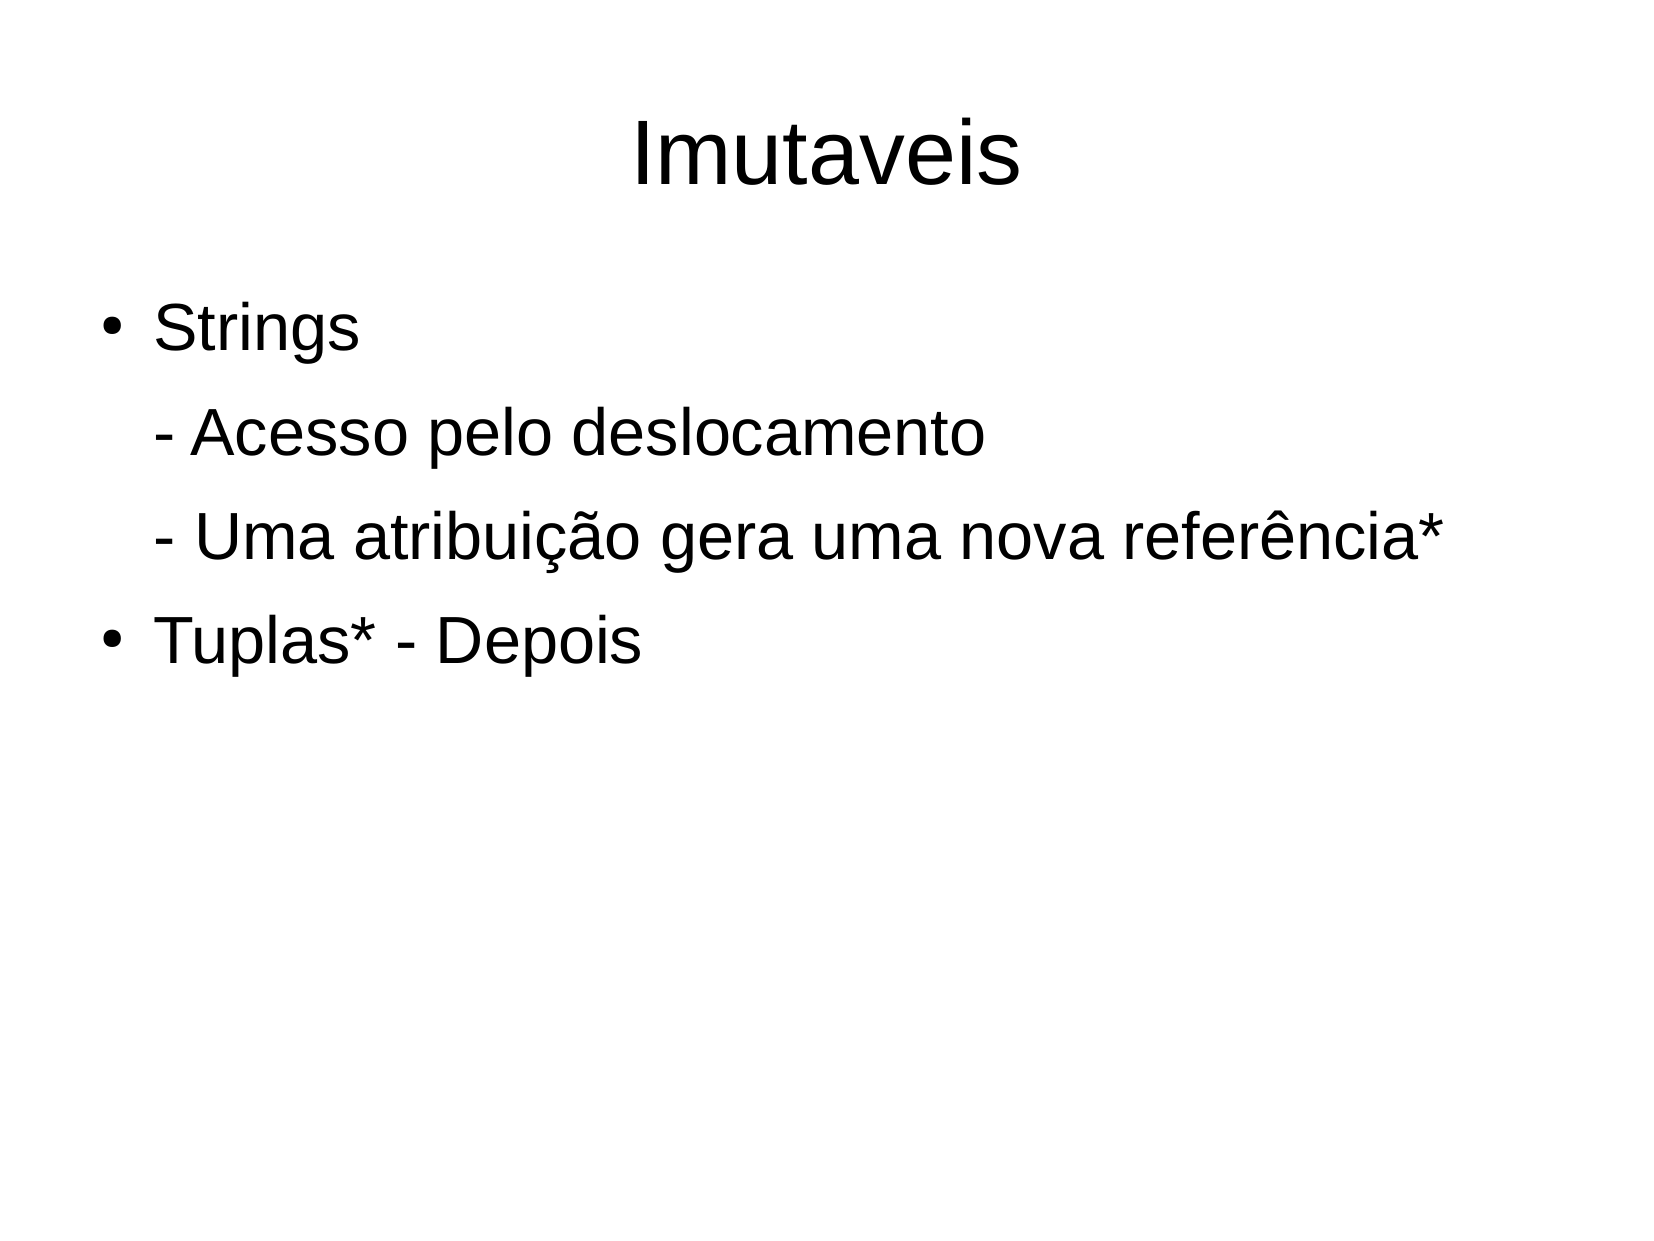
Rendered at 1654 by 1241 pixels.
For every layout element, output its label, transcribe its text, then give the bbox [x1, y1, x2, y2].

list Strings - Acesso pelo deslocamento - Uma atribuição gera uma nova referência* Tuplas* - Depois [82, 290, 1571, 1010]
title Imutaveis [82, 49, 1571, 257]
